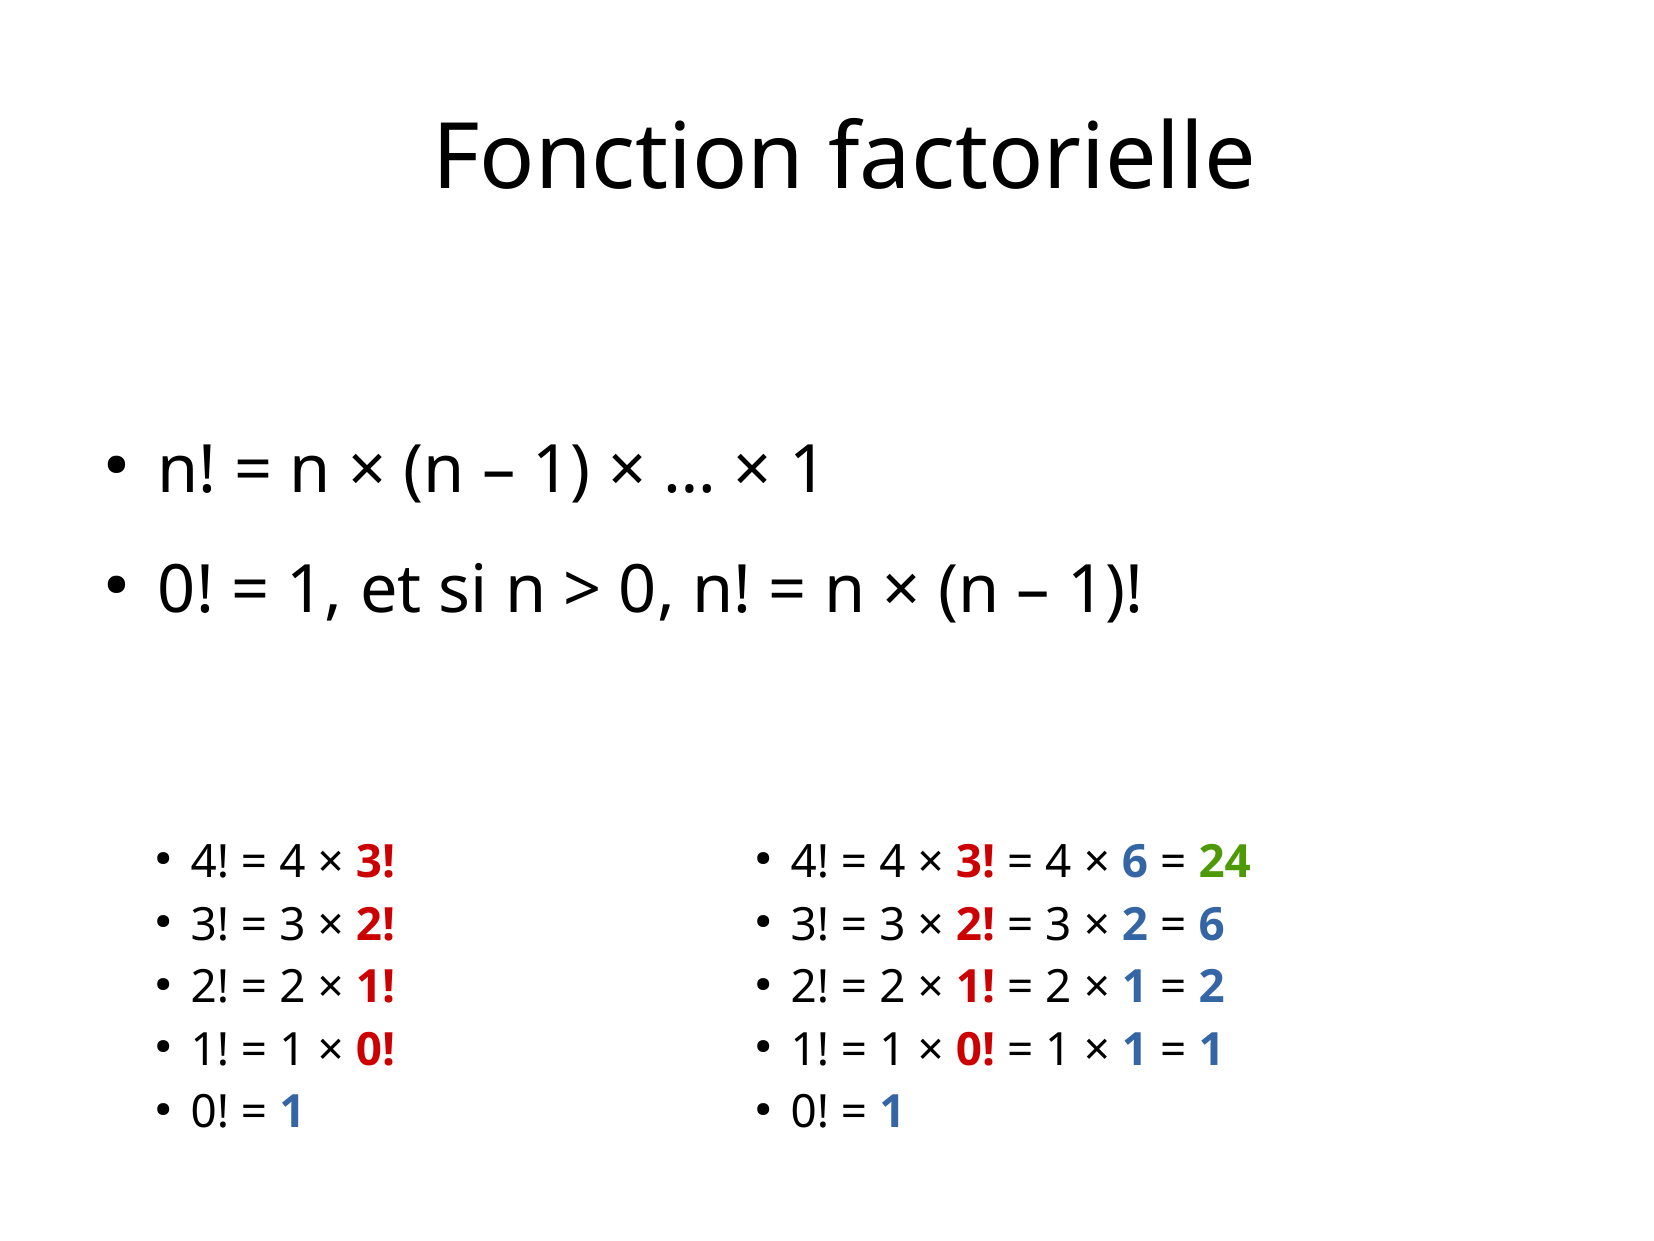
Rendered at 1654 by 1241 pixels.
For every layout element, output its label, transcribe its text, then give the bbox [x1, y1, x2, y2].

text_box 4! = 4 × 3! 3! = 3 × 2! 2! = 2 × 1! 1! = 1 × 0! 0! = 1 [105, 821, 705, 1126]
list n! = n × (n – 1) × … × 1 0! = 1, et si n > 0, n! = n × (n – 1)! [86, 300, 1576, 1021]
text_box 4! = 4 × 3! = 4 × 6 = 24 3! = 3 × 2! = 3 × 2 = 6 2! = 2 × 1! = 2 × 1 = 2 1! = 1 × 0! = 1 × 1 = 1 0! = 1 [705, 821, 1654, 1126]
title Fonction factorielle [82, 49, 1571, 257]
